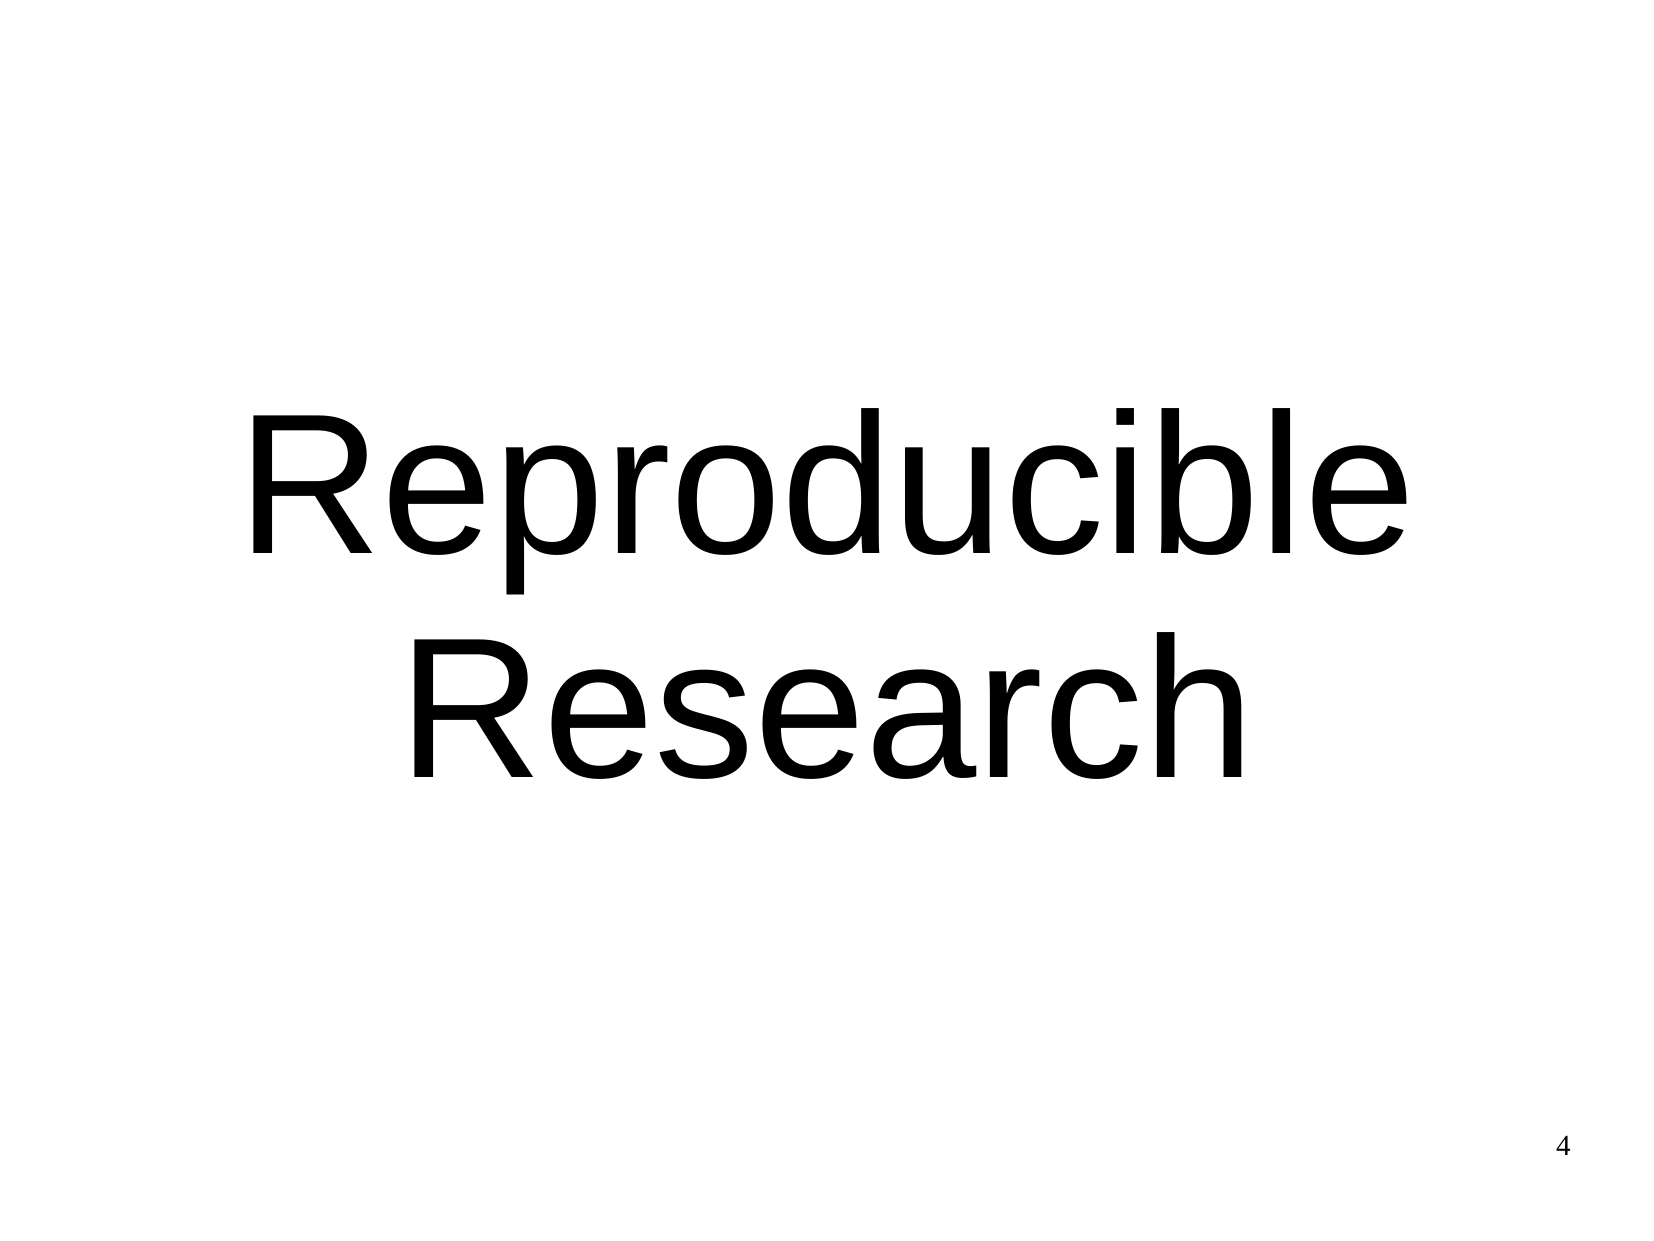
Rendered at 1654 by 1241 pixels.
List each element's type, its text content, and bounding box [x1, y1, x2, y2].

title Reproducible Research [82, 372, 1571, 820]
